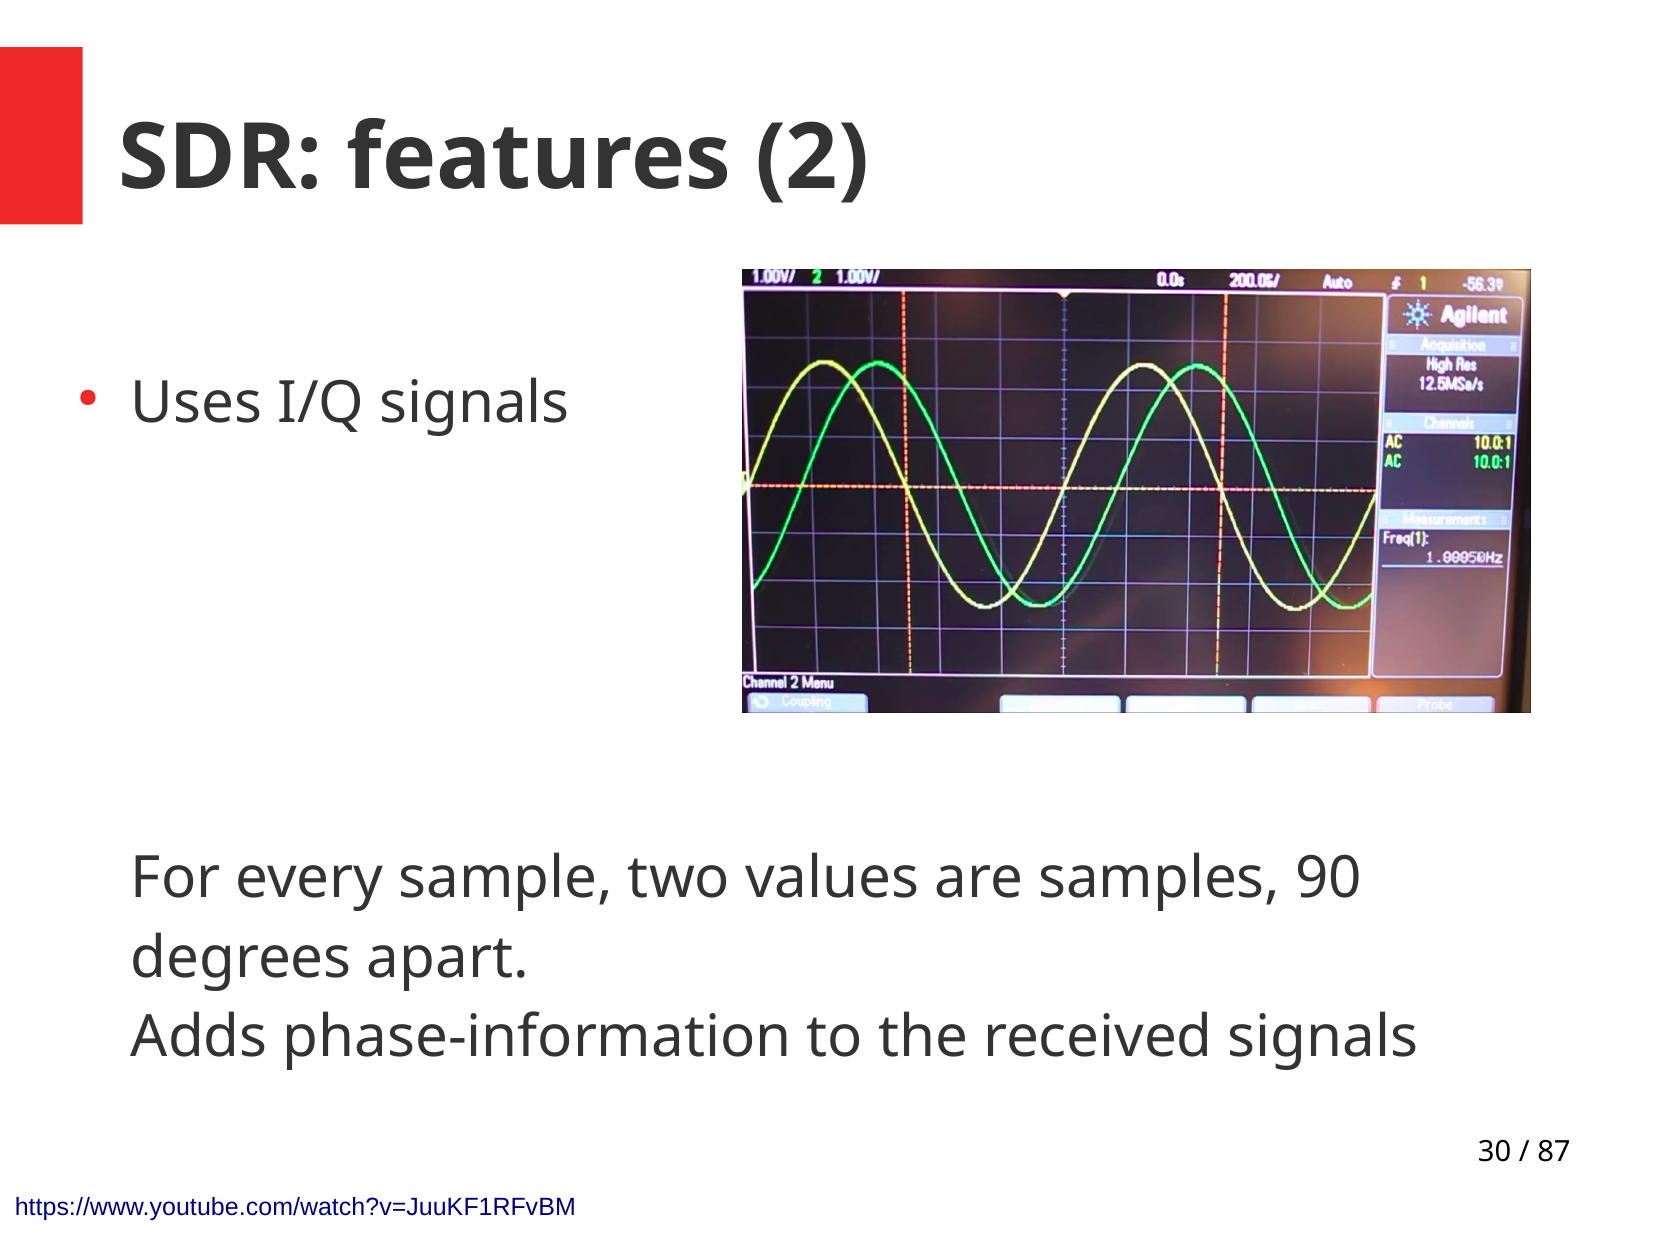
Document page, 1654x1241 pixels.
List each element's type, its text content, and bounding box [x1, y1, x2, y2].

text_box https://www.youtube.com/watch?v=JuuKF1RFvBM [0, 1185, 871, 1241]
title SDR: features (2) [118, 49, 1571, 257]
picture [742, 269, 1531, 713]
list Uses I/Q signals For every sample, two values are samples, 90 degrees apart. Adds phase-information to the received signals [60, 360, 1478, 1081]
